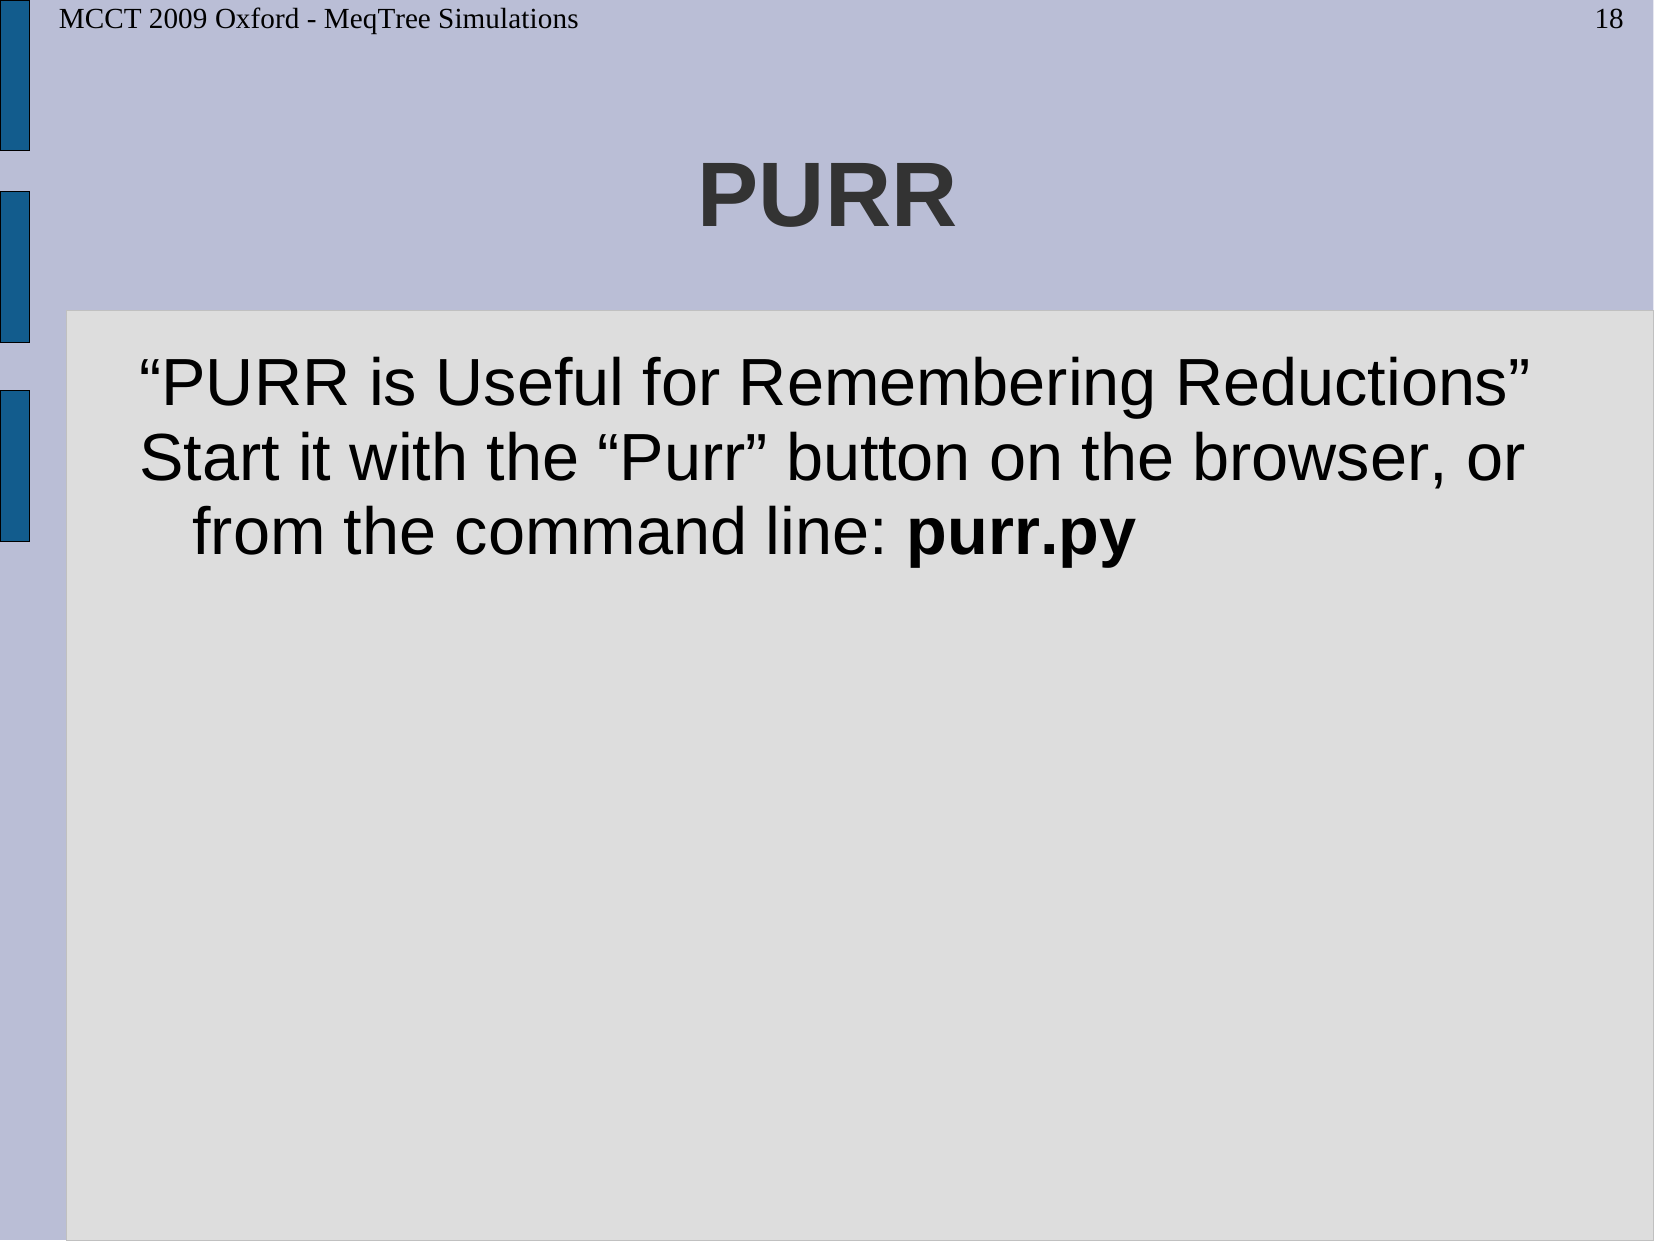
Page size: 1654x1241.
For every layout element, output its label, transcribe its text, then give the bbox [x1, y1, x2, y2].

title PURR [121, 98, 1534, 291]
list “PURR is Useful for Remembering Reductions” Start it with the “Purr” button on the browser, or from the command line: purr.py [121, 344, 1534, 1112]
